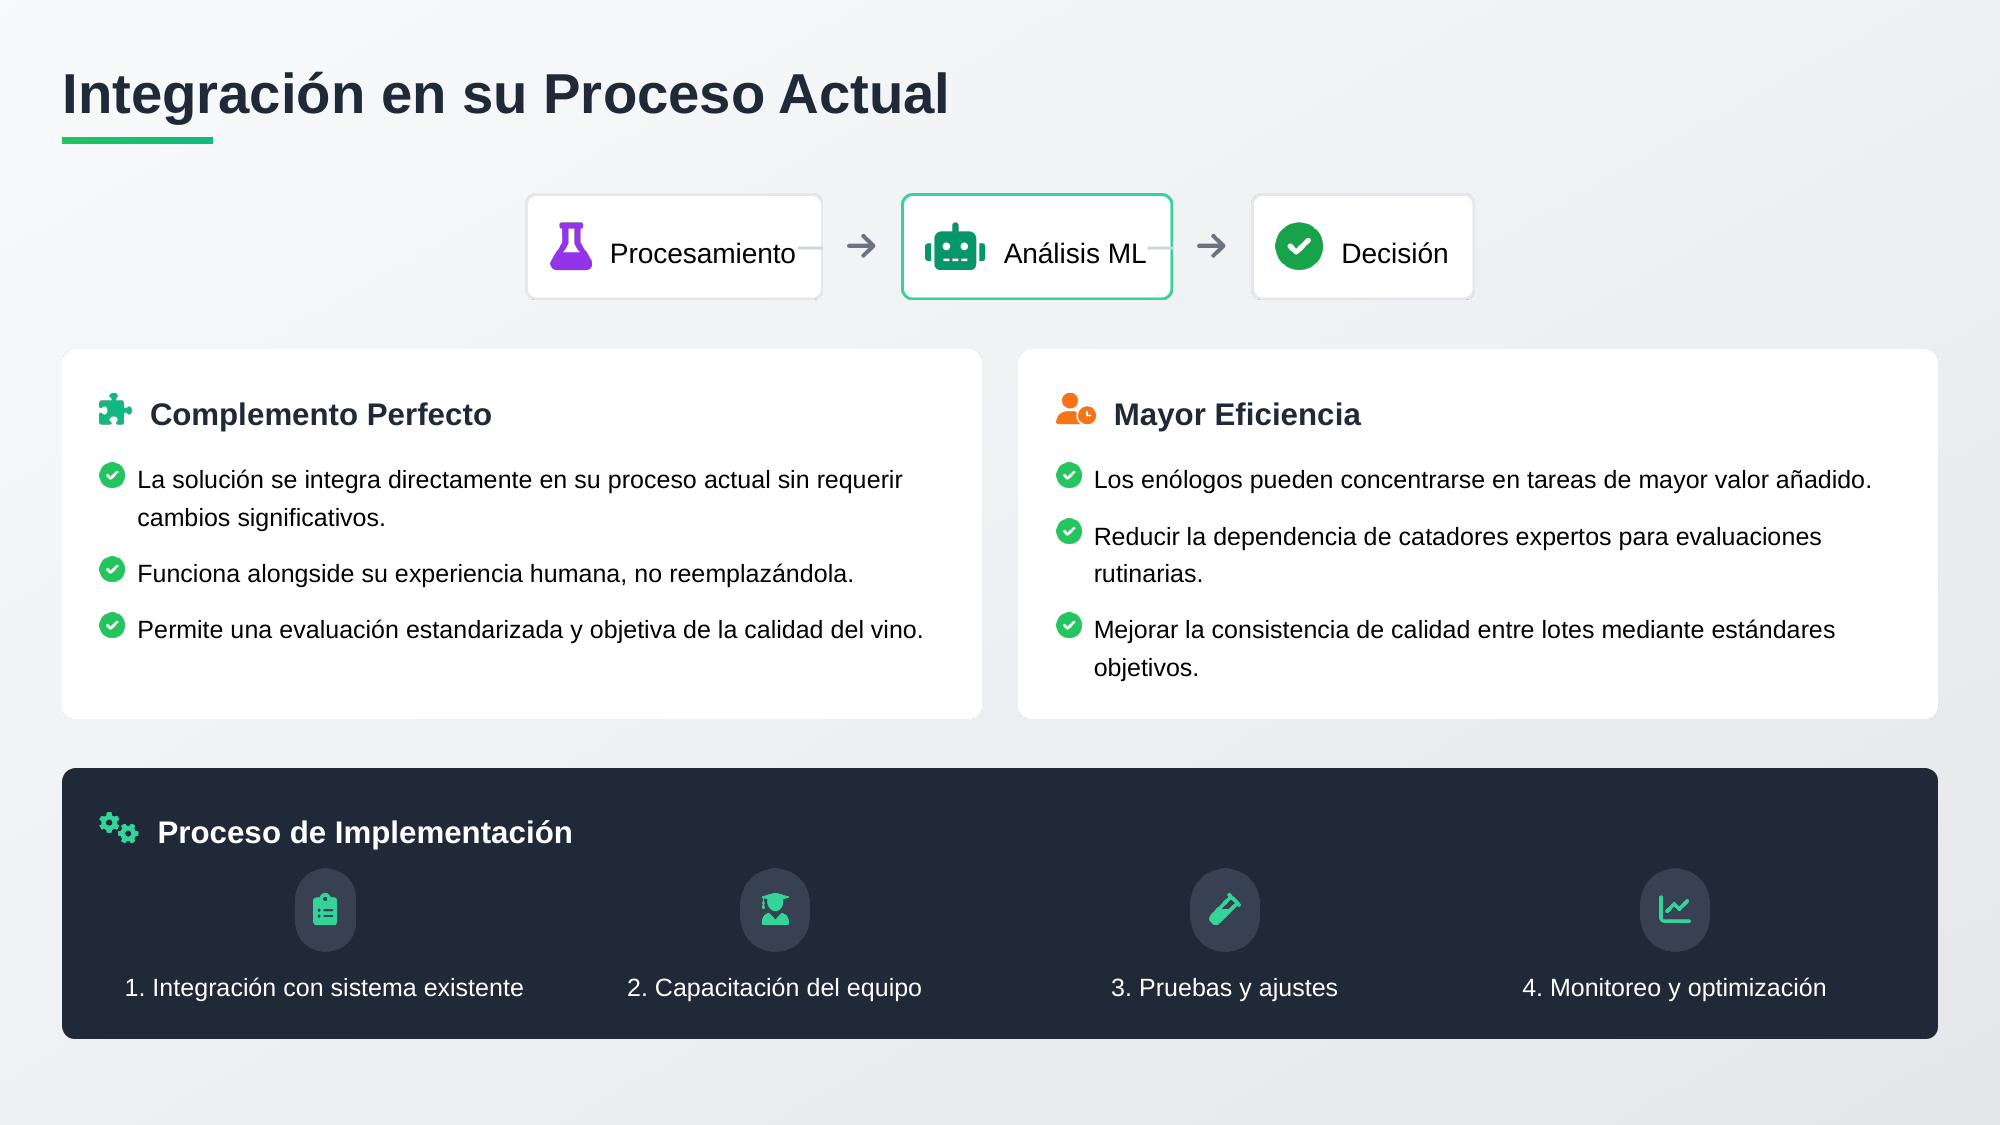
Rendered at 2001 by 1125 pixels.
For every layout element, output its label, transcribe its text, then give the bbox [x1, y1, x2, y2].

text_box Análisis ML [1003, 224, 1177, 269]
text_box La solución se integra directamente en su proceso actual sin requerir cambios significativos. [137, 456, 944, 532]
text_box 2. Capacitación del equipo [598, 964, 952, 1002]
text_box 1. Integración con sistema existente [85, 964, 565, 1002]
text_box Permite una evaluación estandarizada y objetiva de la calidad del vino. [137, 606, 1080, 644]
text_box Funciona alongside su experiencia humana, no reemplazándola. [137, 549, 997, 588]
text_box Decisión [1341, 224, 1471, 269]
text_box Mejorar la consistencia de calidad entre lotes mediante estándares objetivos. [1093, 606, 1900, 682]
text_box 4. Monitoreo y optimización [1492, 964, 1858, 1002]
text_box 3. Pruebas y ajustes [1089, 964, 1361, 1002]
text_box Proceso de Implementación [157, 806, 1958, 850]
picture [0, 0, 2001, 1125]
text_box Procesamiento [609, 224, 836, 269]
text_box Integración en su Proceso Actual [62, 62, 2000, 125]
text_box Complemento Perfecto [149, 387, 994, 432]
text_box Los enólogos pueden concentrarse en tareas de mayor valor añadido. [1093, 456, 2000, 494]
text_box Reducir la dependencia de catadores expertos para evaluaciones rutinarias. [1093, 512, 1900, 588]
text_box Mayor Eficiencia [1114, 387, 1958, 432]
